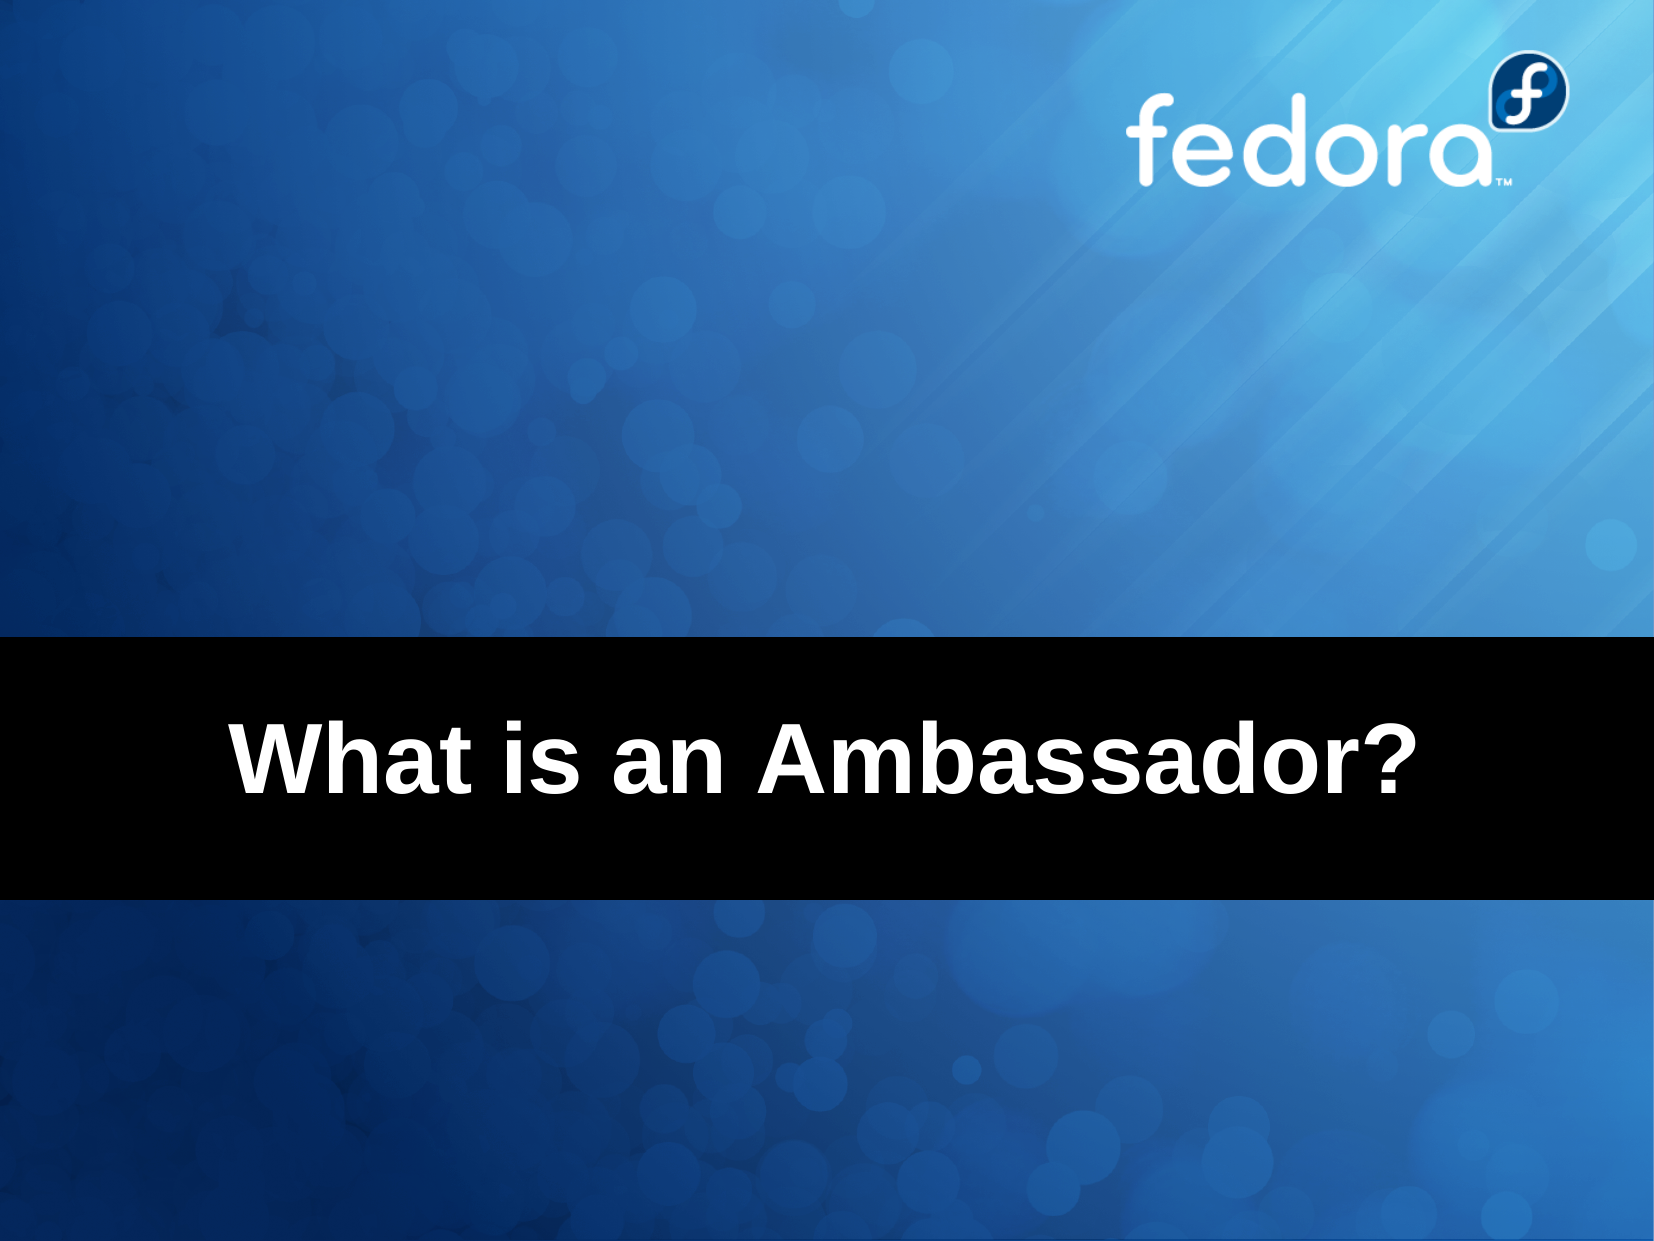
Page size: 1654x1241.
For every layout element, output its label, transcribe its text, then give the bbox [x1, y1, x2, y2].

title What is an Ambassador? [37, 655, 1614, 863]
picture [0, 0, 1654, 637]
text_box [0, 637, 1654, 900]
picture [0, 900, 1654, 1241]
